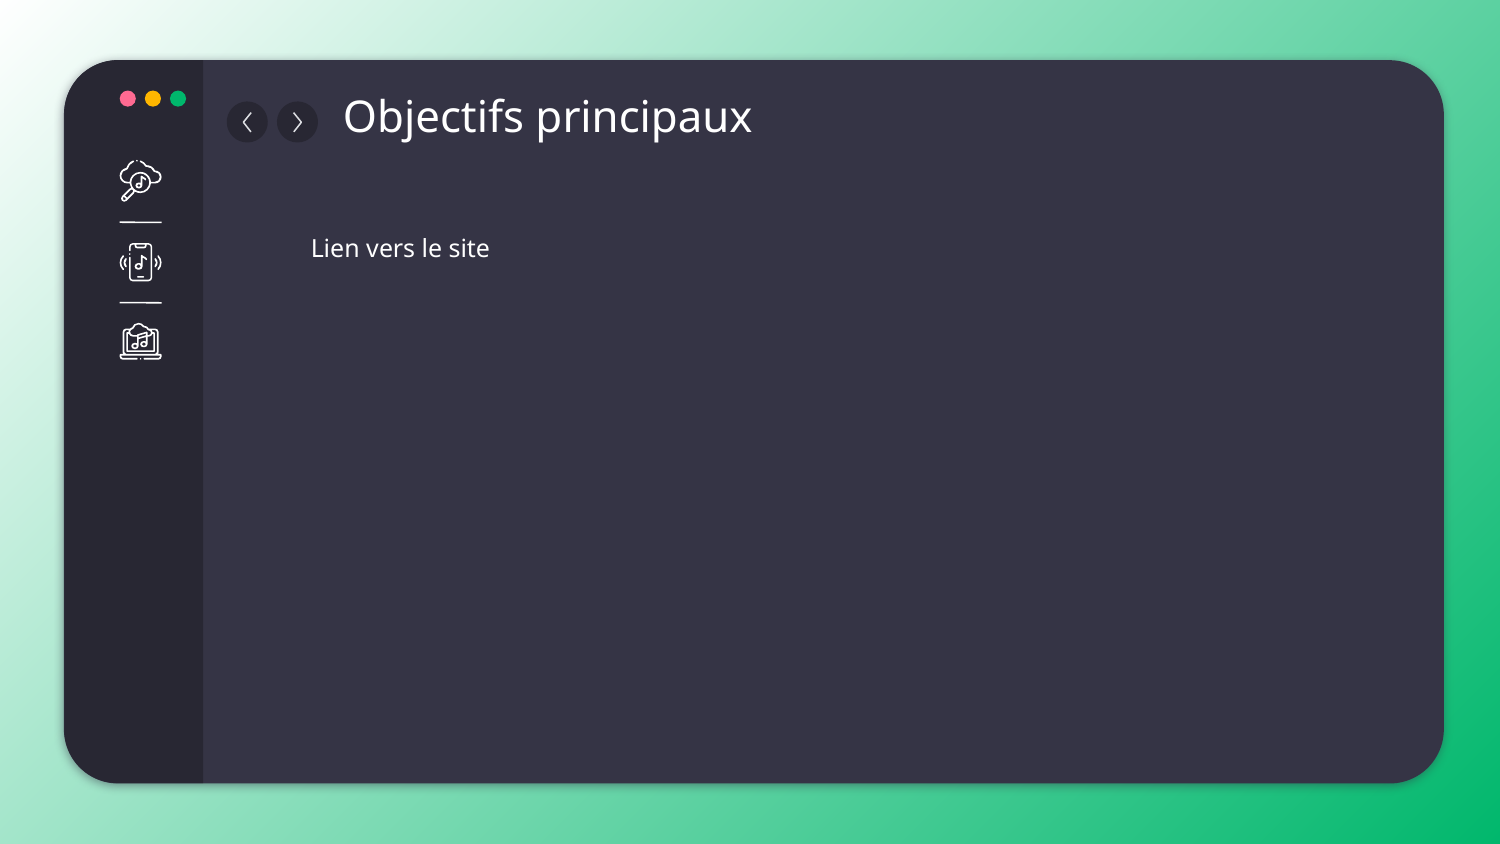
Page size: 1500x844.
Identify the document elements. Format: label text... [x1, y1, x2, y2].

text_box [129, 243, 153, 282]
text_box [119, 160, 162, 202]
title Objectifs principaux [327, 88, 1382, 190]
text_box [226, 101, 268, 143]
text_box [154, 255, 162, 271]
text_box [119, 90, 136, 107]
text_box [276, 101, 318, 143]
list Lien vers le site [270, 227, 1382, 740]
text_box [144, 90, 161, 107]
text_box [119, 255, 127, 271]
text_box [134, 254, 148, 270]
text_box [119, 322, 162, 360]
text_box [169, 90, 187, 107]
